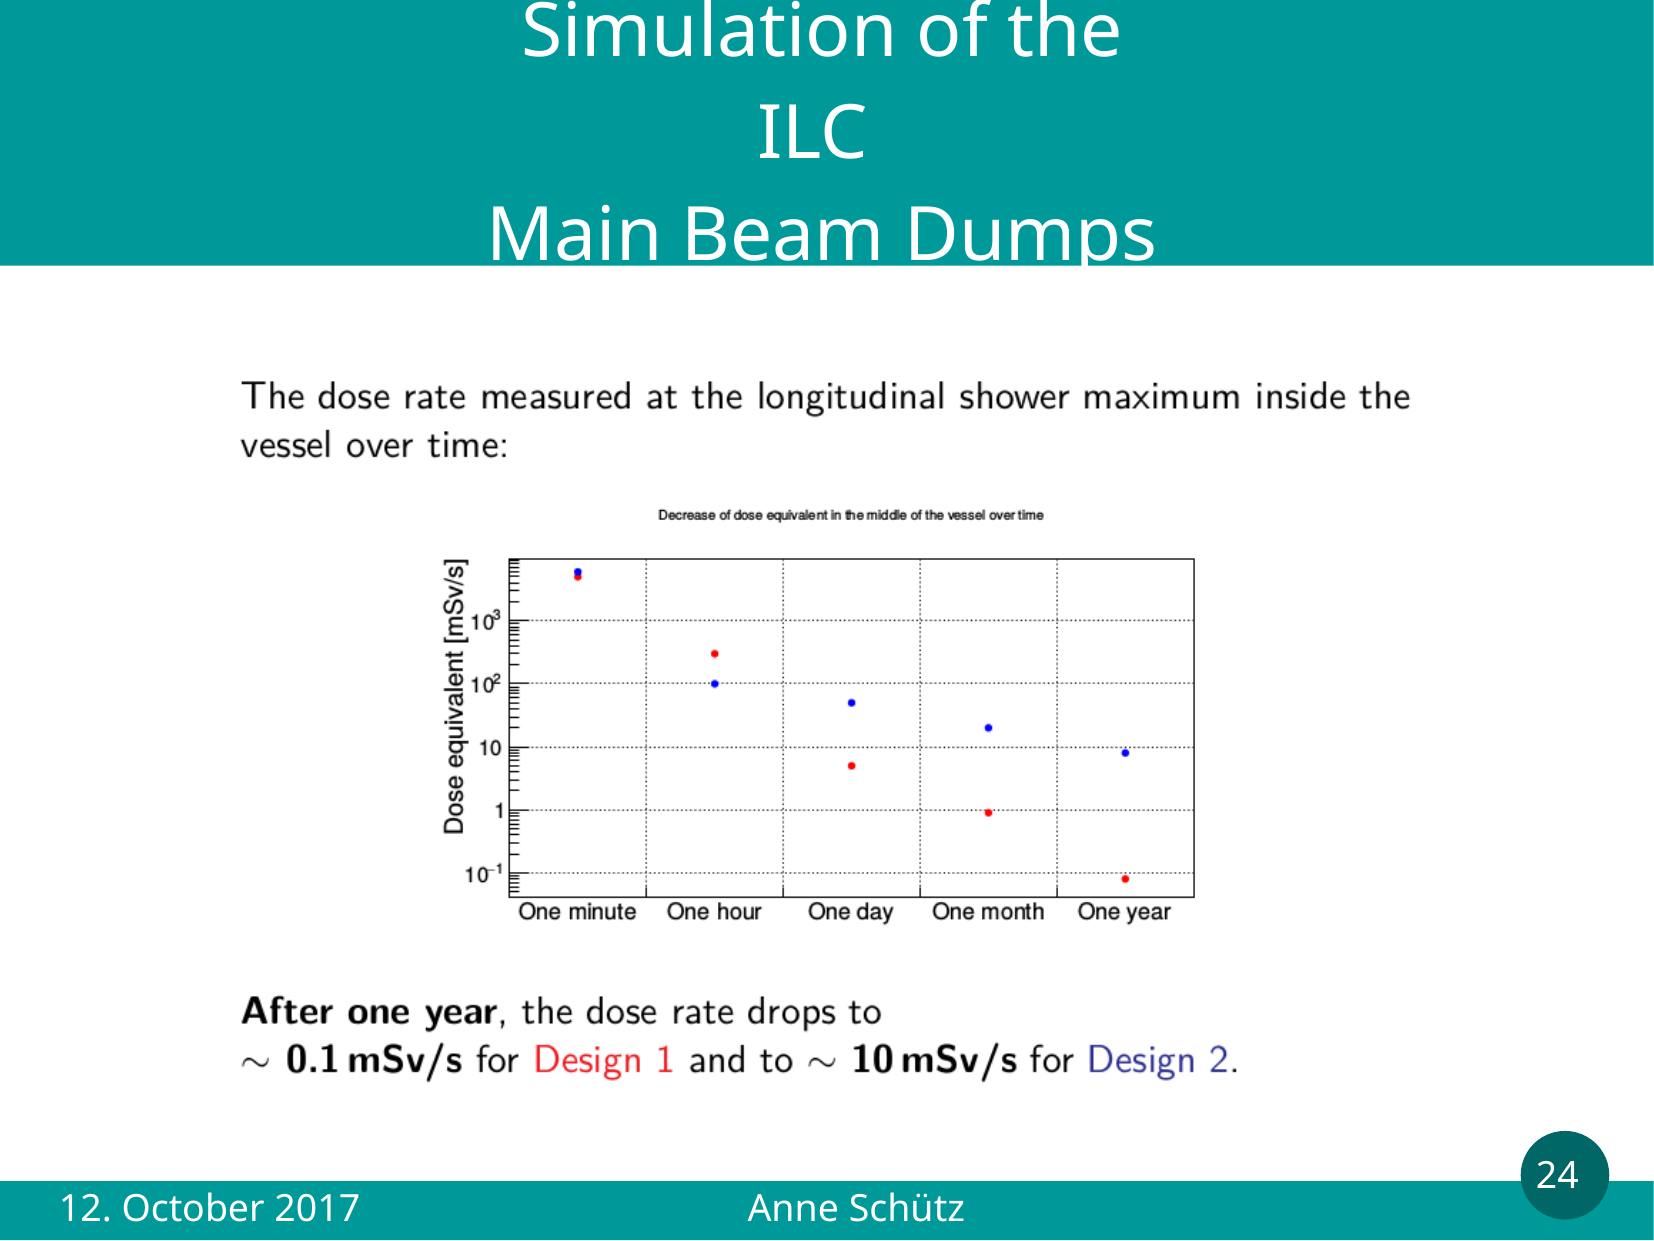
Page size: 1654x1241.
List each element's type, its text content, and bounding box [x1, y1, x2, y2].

title Simulation of the ILC Main Beam Dumps [486, 0, 1167, 292]
picture [225, 360, 1428, 1085]
